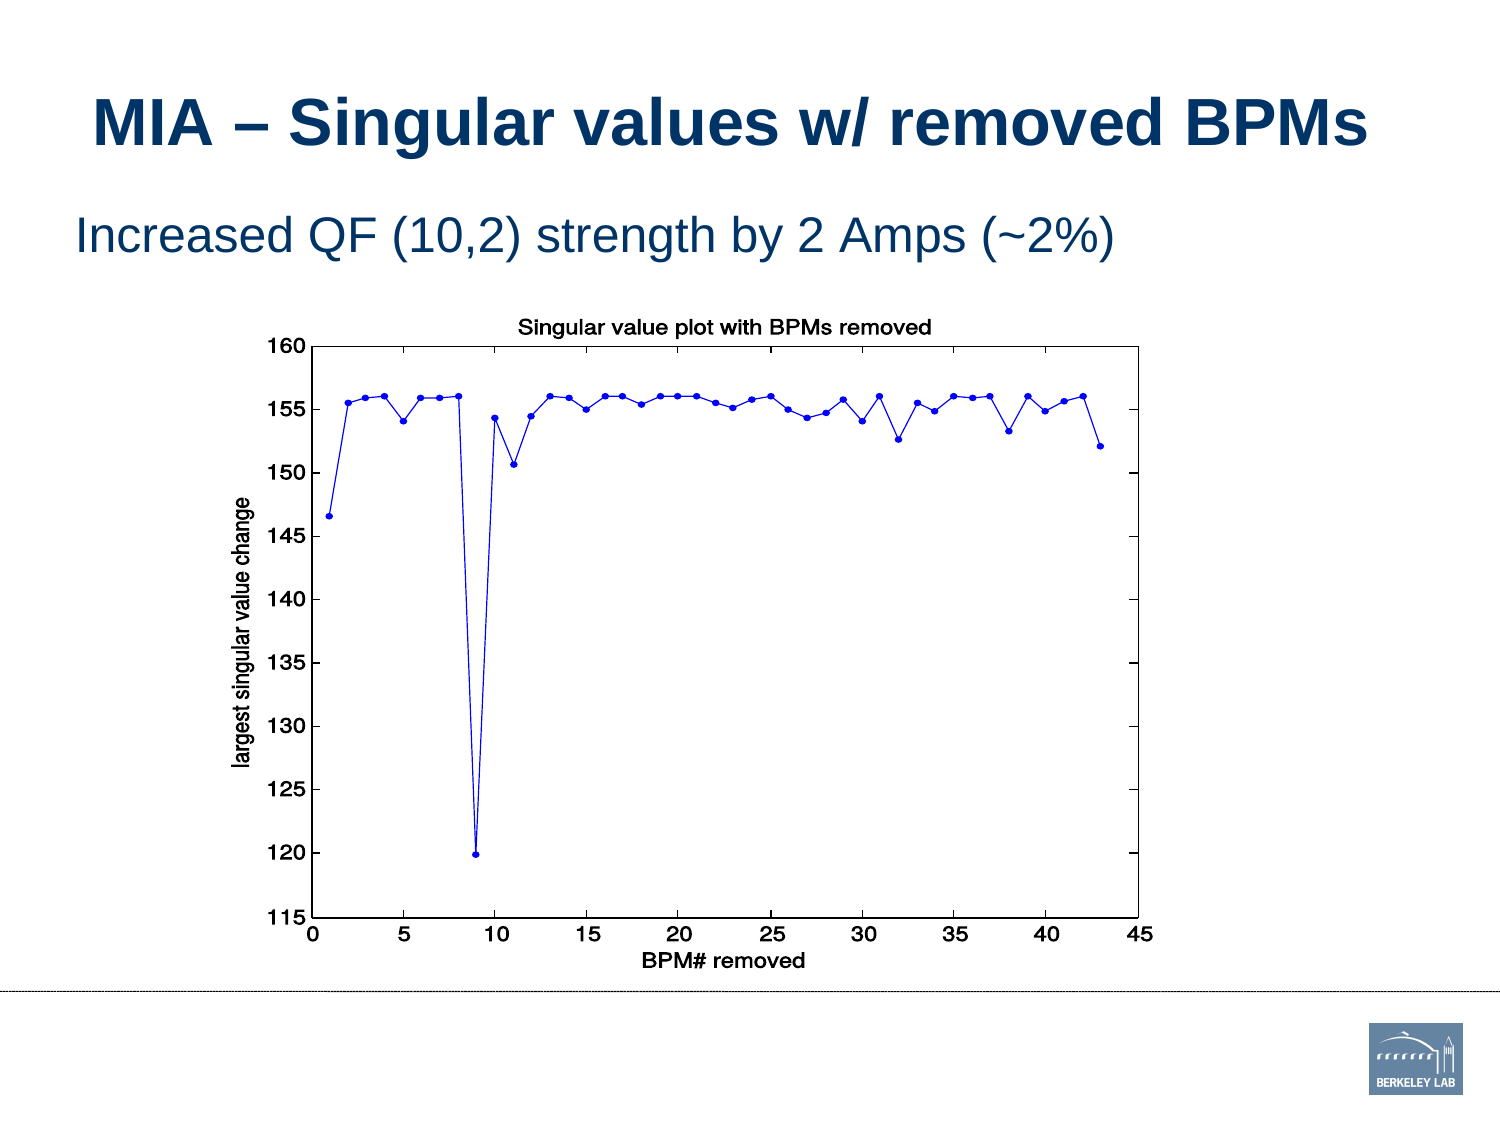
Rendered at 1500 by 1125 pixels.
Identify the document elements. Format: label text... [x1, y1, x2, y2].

picture [1369, 1023, 1463, 1095]
picture [225, 317, 1156, 976]
title MIA – Singular values w/ removed BPMs [75, 42, 1389, 195]
text_box Increased QF (10,2) strength by 2 Amps (~2%) [60, 195, 1471, 270]
